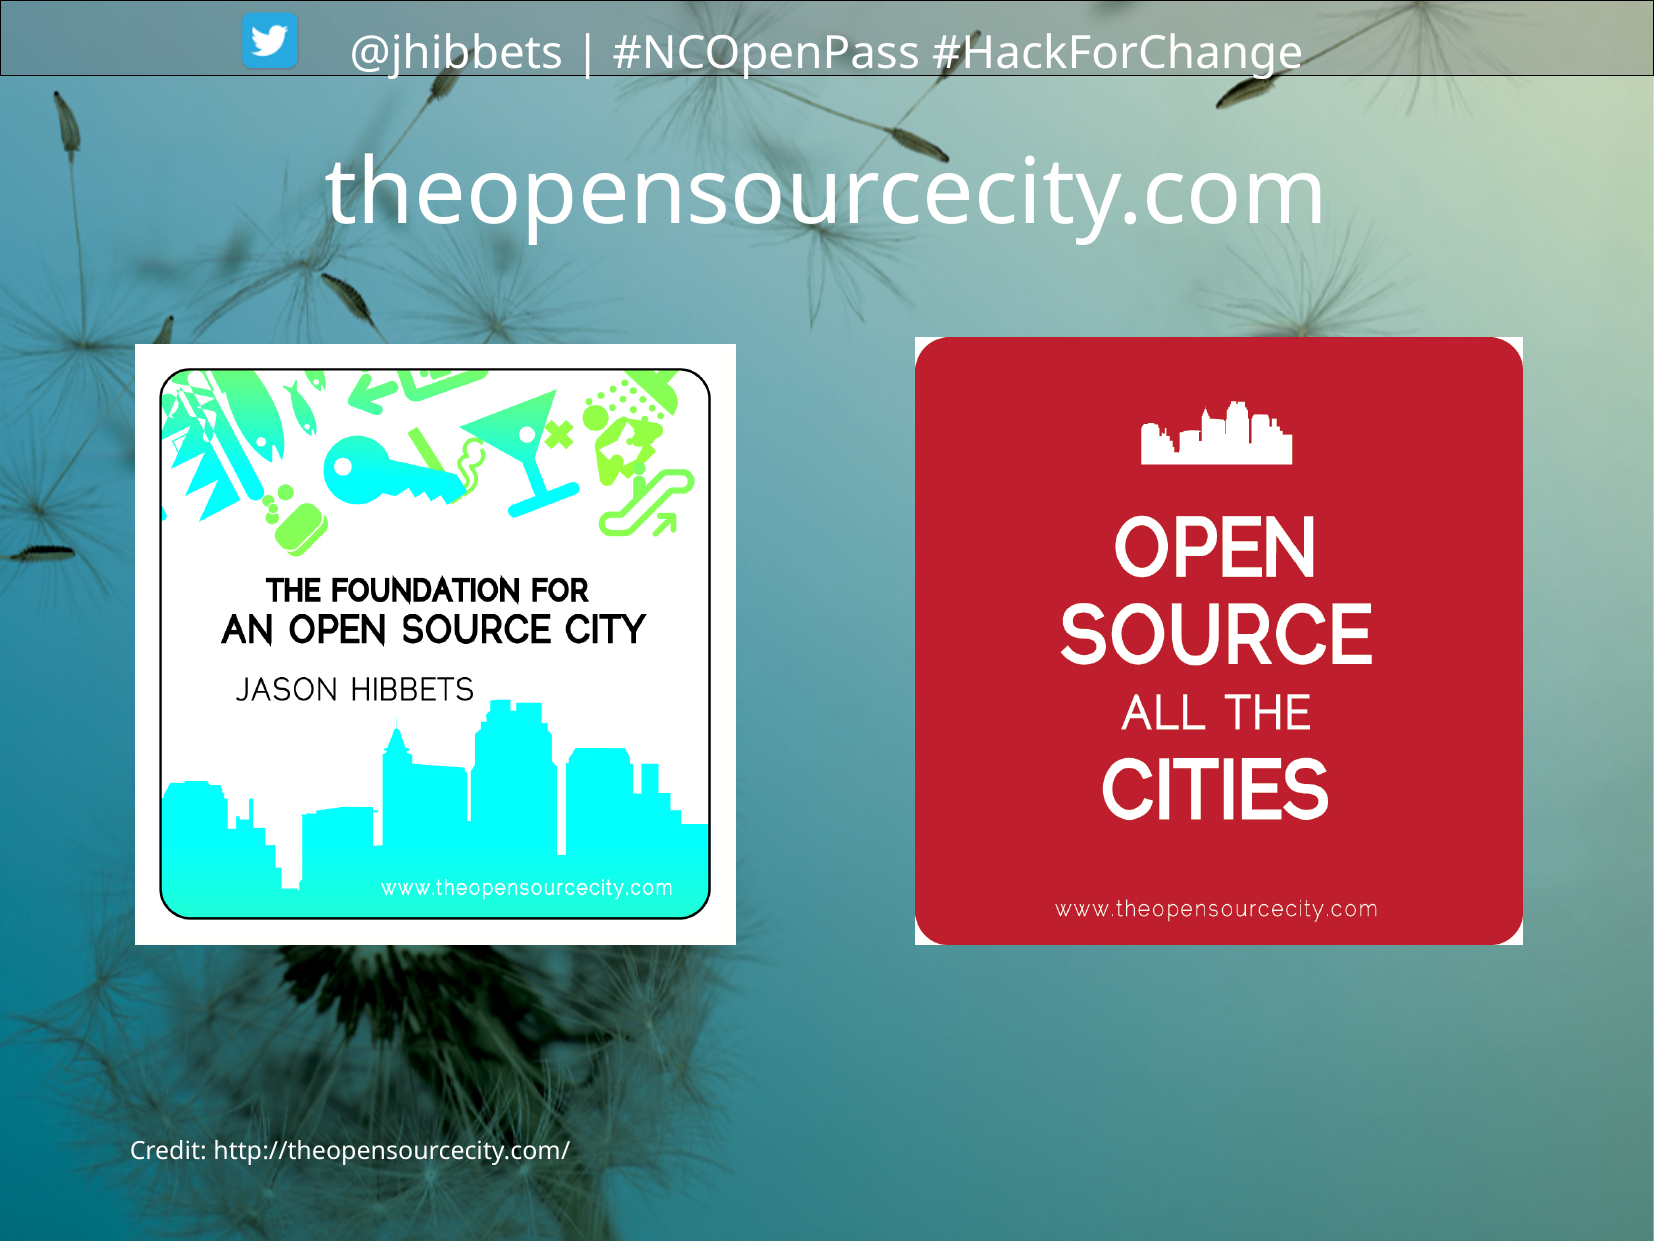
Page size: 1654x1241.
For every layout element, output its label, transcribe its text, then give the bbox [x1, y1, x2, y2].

picture [240, 11, 301, 72]
text_box Credit: http://theopensourcecity.com/ [115, 1125, 593, 1165]
title theopensourcecity.com [82, 84, 1571, 292]
picture [0, 76, 1654, 1241]
